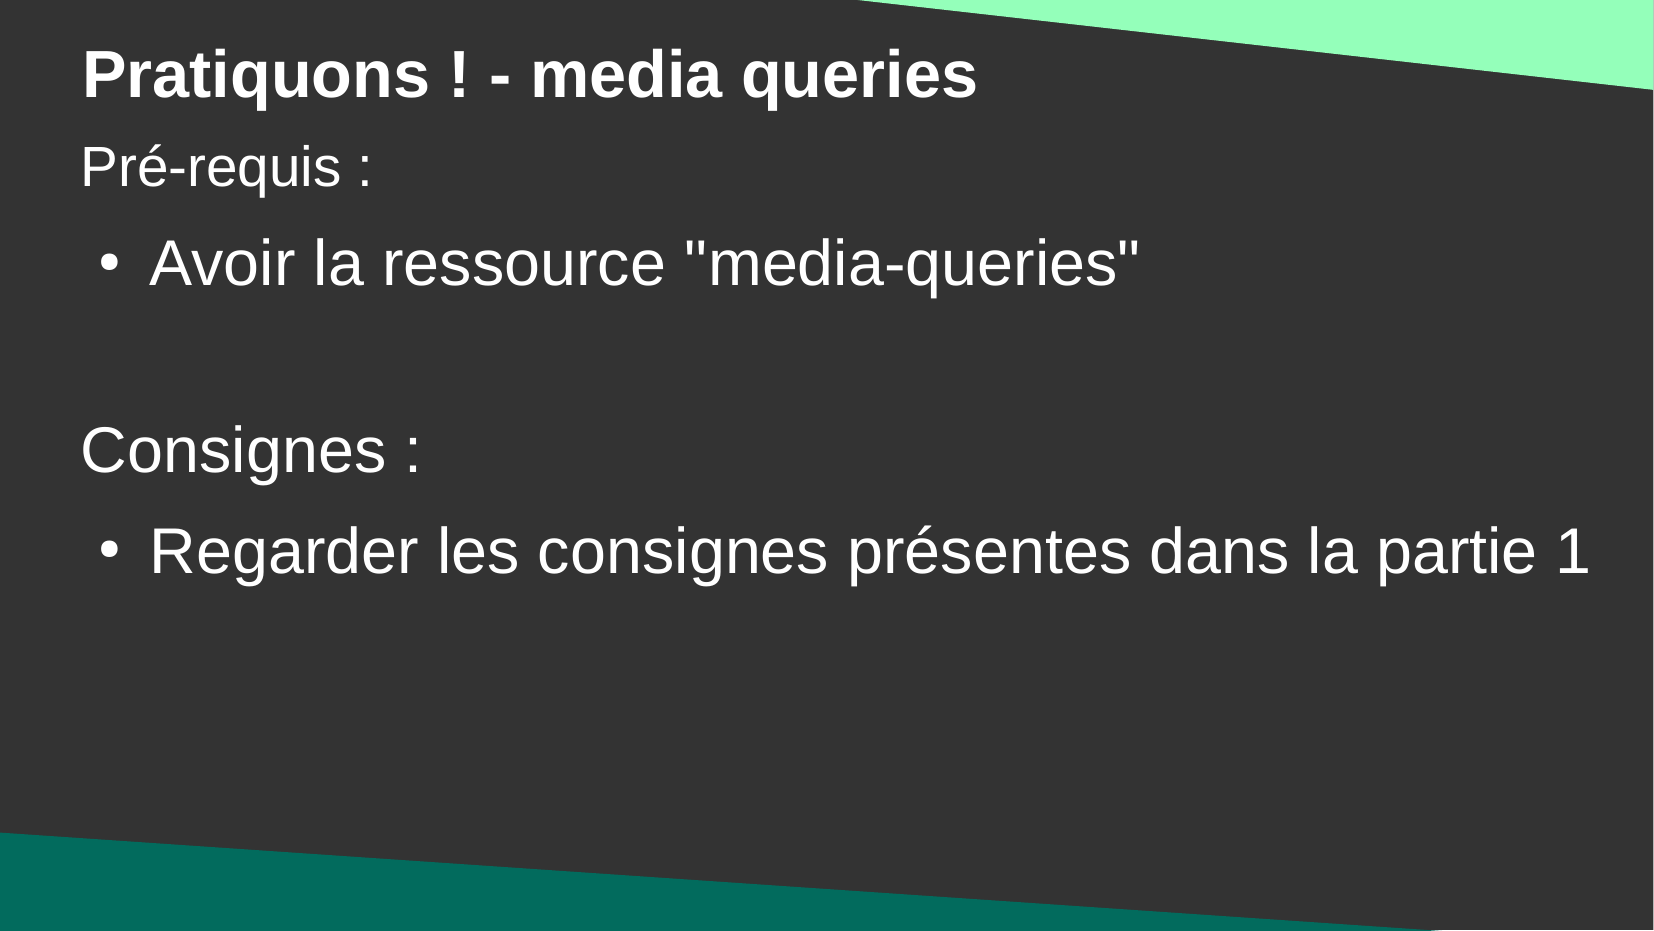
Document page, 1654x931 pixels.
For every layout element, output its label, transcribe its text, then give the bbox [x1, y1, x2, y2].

list Pré-requis : Avoir la ressource "media-queries" Consignes : Regarder les consignes présentes dans la partie 1 [80, 135, 1620, 650]
text_box [857, 0, 1654, 90]
title Pratiquons ! - media queries [82, 37, 1571, 114]
